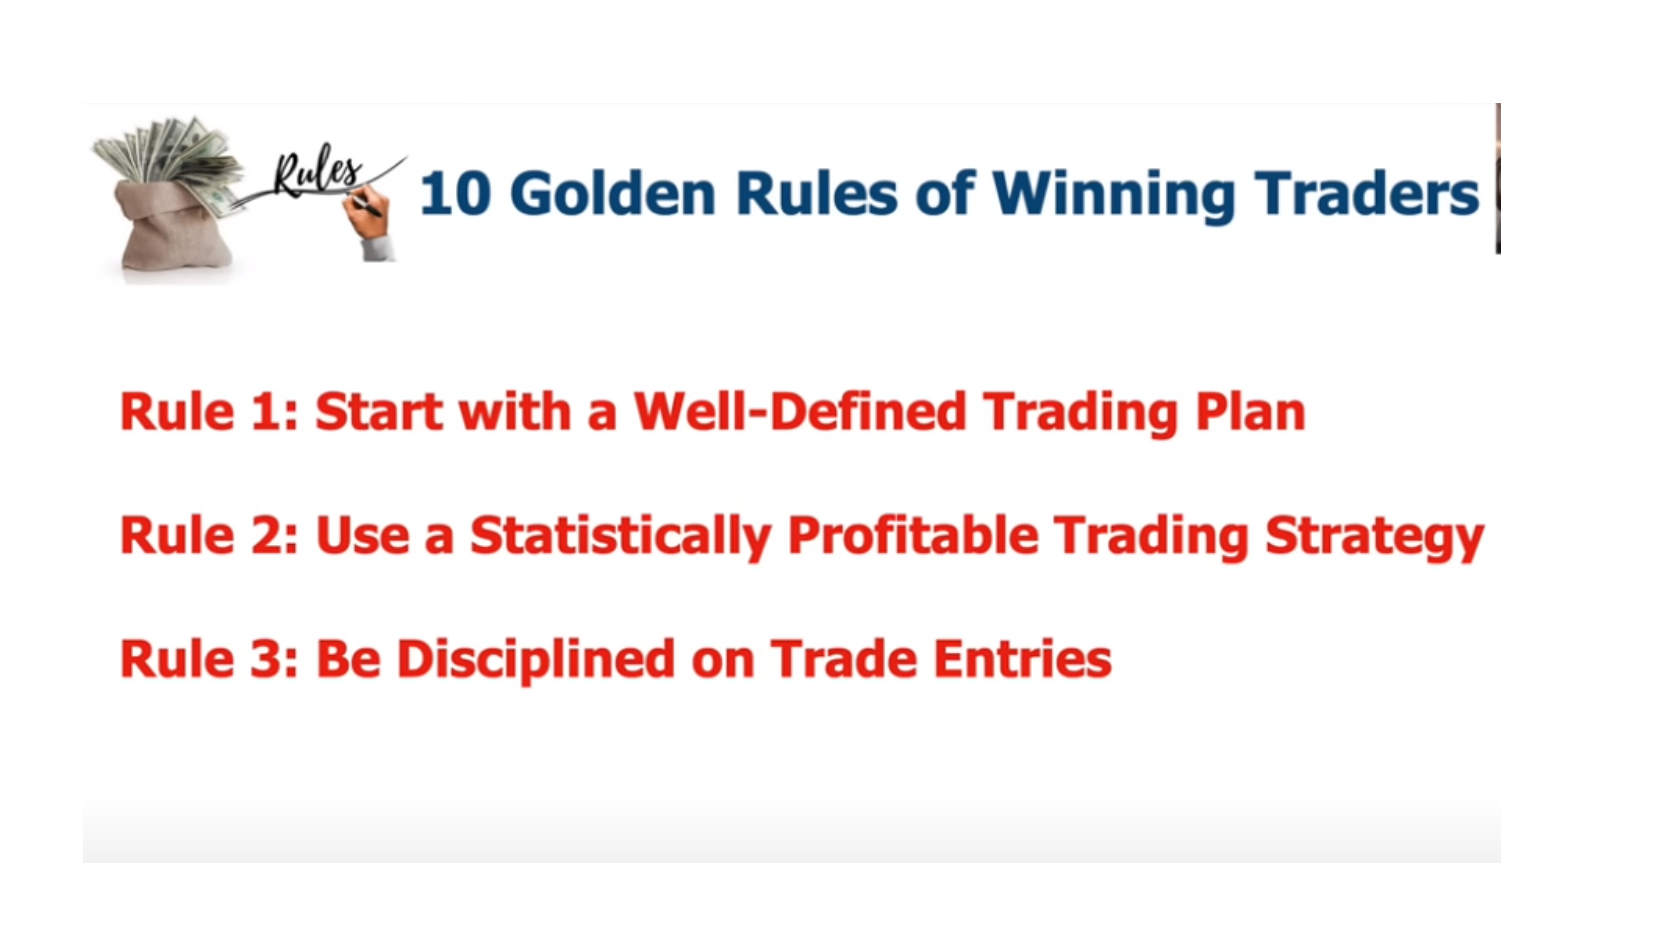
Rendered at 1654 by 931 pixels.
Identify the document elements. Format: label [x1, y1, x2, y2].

picture [83, 103, 1501, 863]
